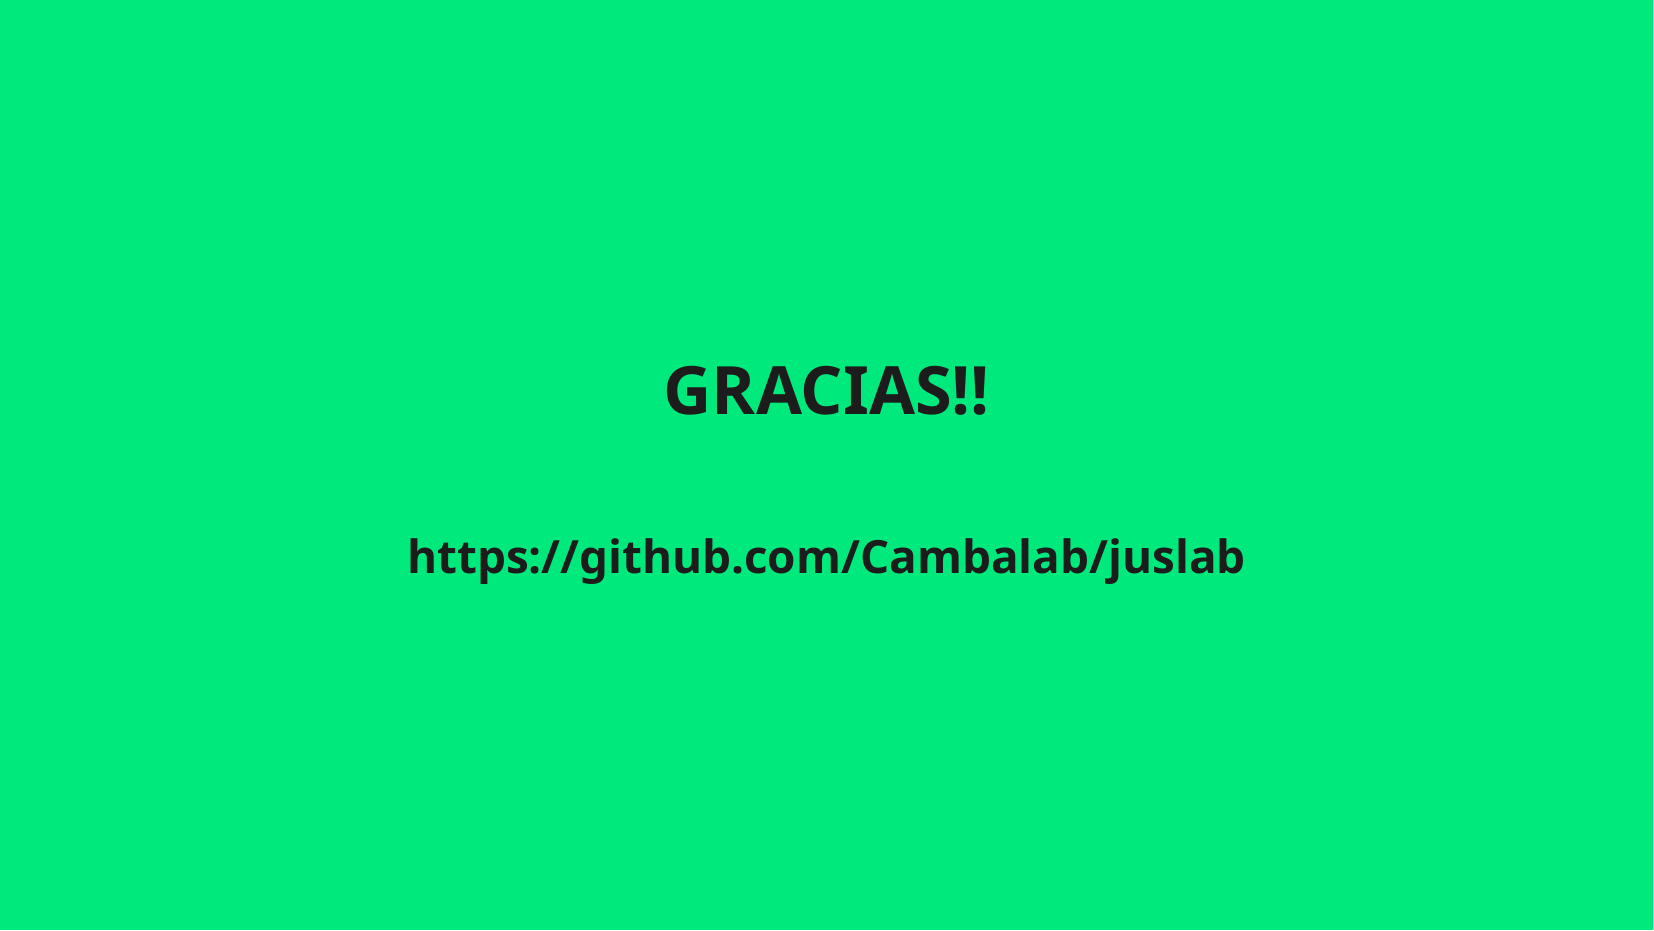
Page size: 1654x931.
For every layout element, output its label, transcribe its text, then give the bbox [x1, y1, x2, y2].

subtitle GRACIAS!! https://github.com/Cambalab/juslab [82, 105, 1571, 826]
